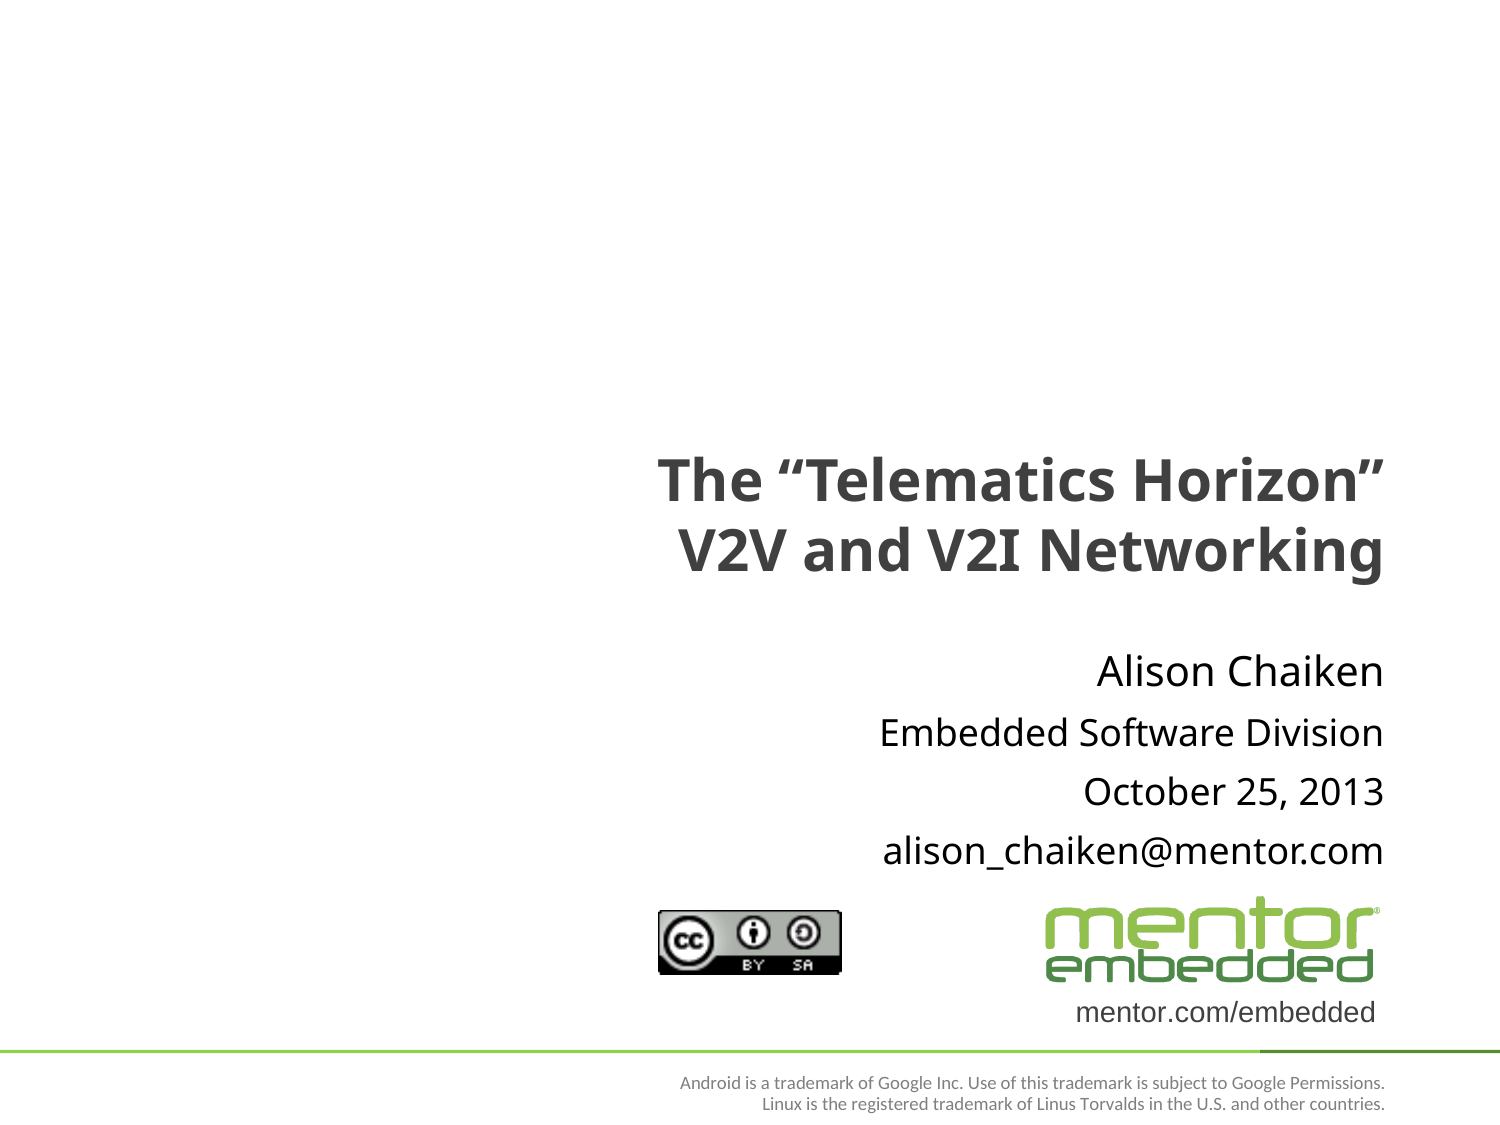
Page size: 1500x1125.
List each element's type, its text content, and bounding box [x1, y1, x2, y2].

subtitle Alison Chaiken Embedded Software Division October 25, 2013 alison_chaiken@mentor.com [674, 637, 1400, 825]
title The “Telematics Horizon” V2V and V2I Networking [99, 312, 1401, 591]
picture [1037, 887, 1382, 991]
picture [658, 910, 842, 976]
